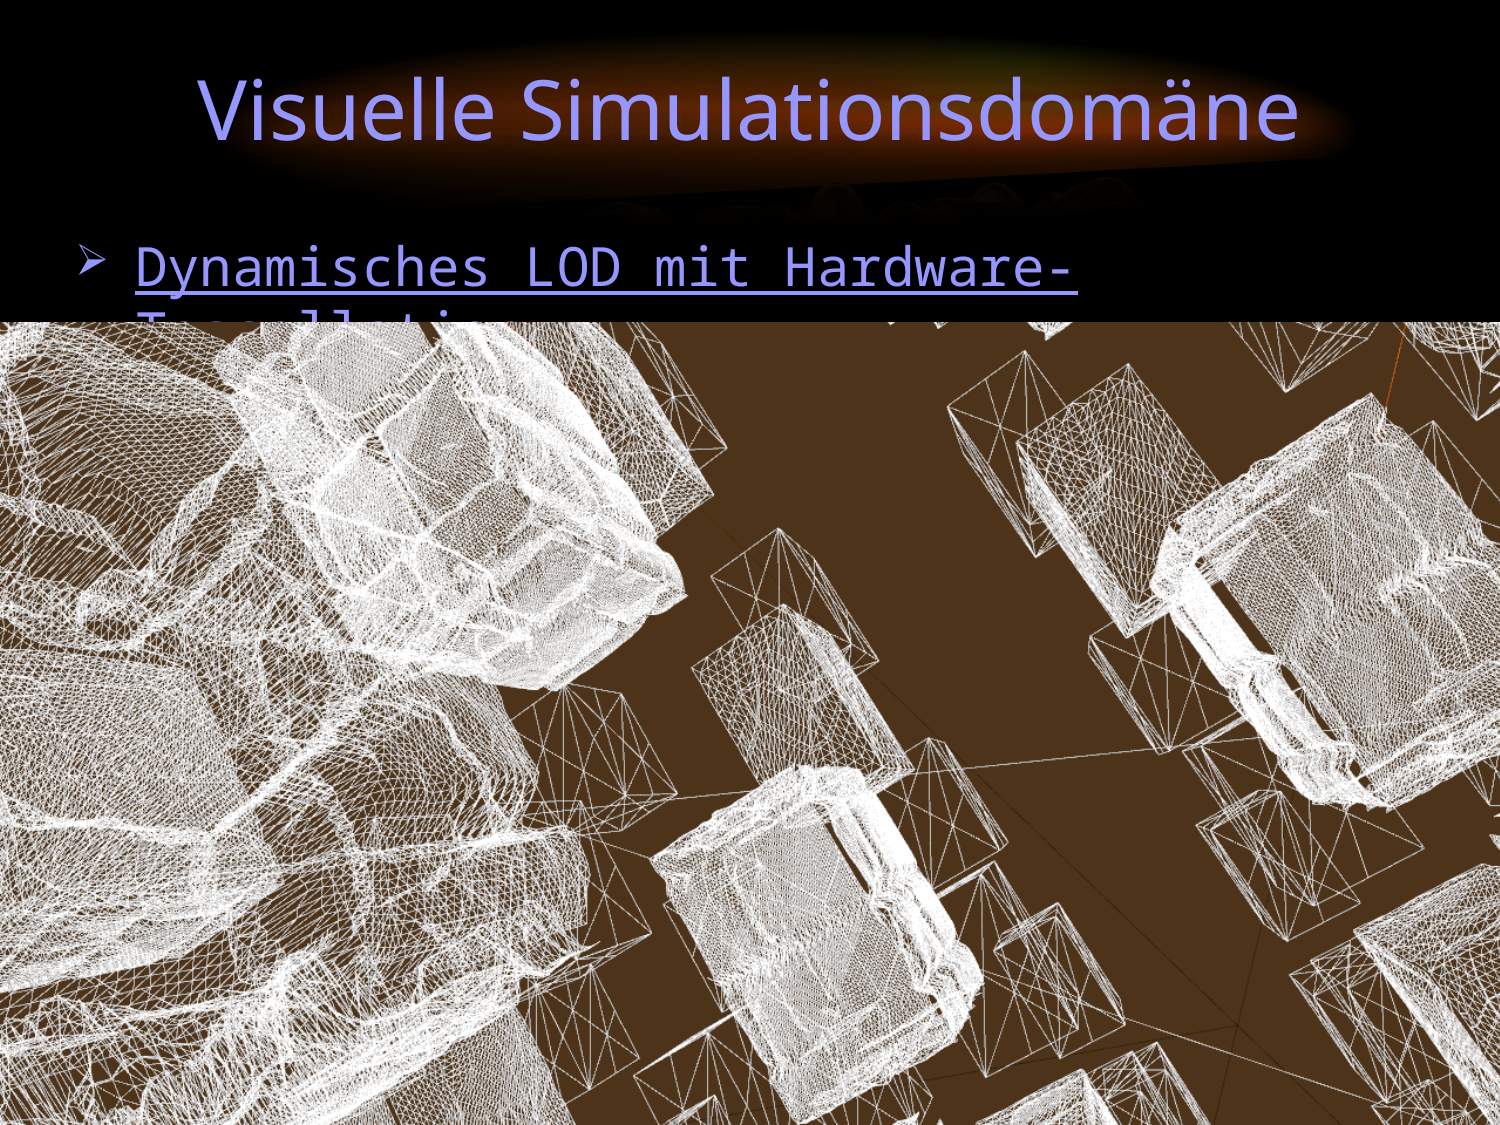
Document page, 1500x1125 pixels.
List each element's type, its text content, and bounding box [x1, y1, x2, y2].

text_box Dynamisches LOD mit Hardware-Tessellation [0, 224, 1471, 322]
text_box [112, 0, 1463, 224]
text_box Visuelle Simulationsdomäne [75, 0, 1426, 216]
picture [0, 322, 1500, 1125]
